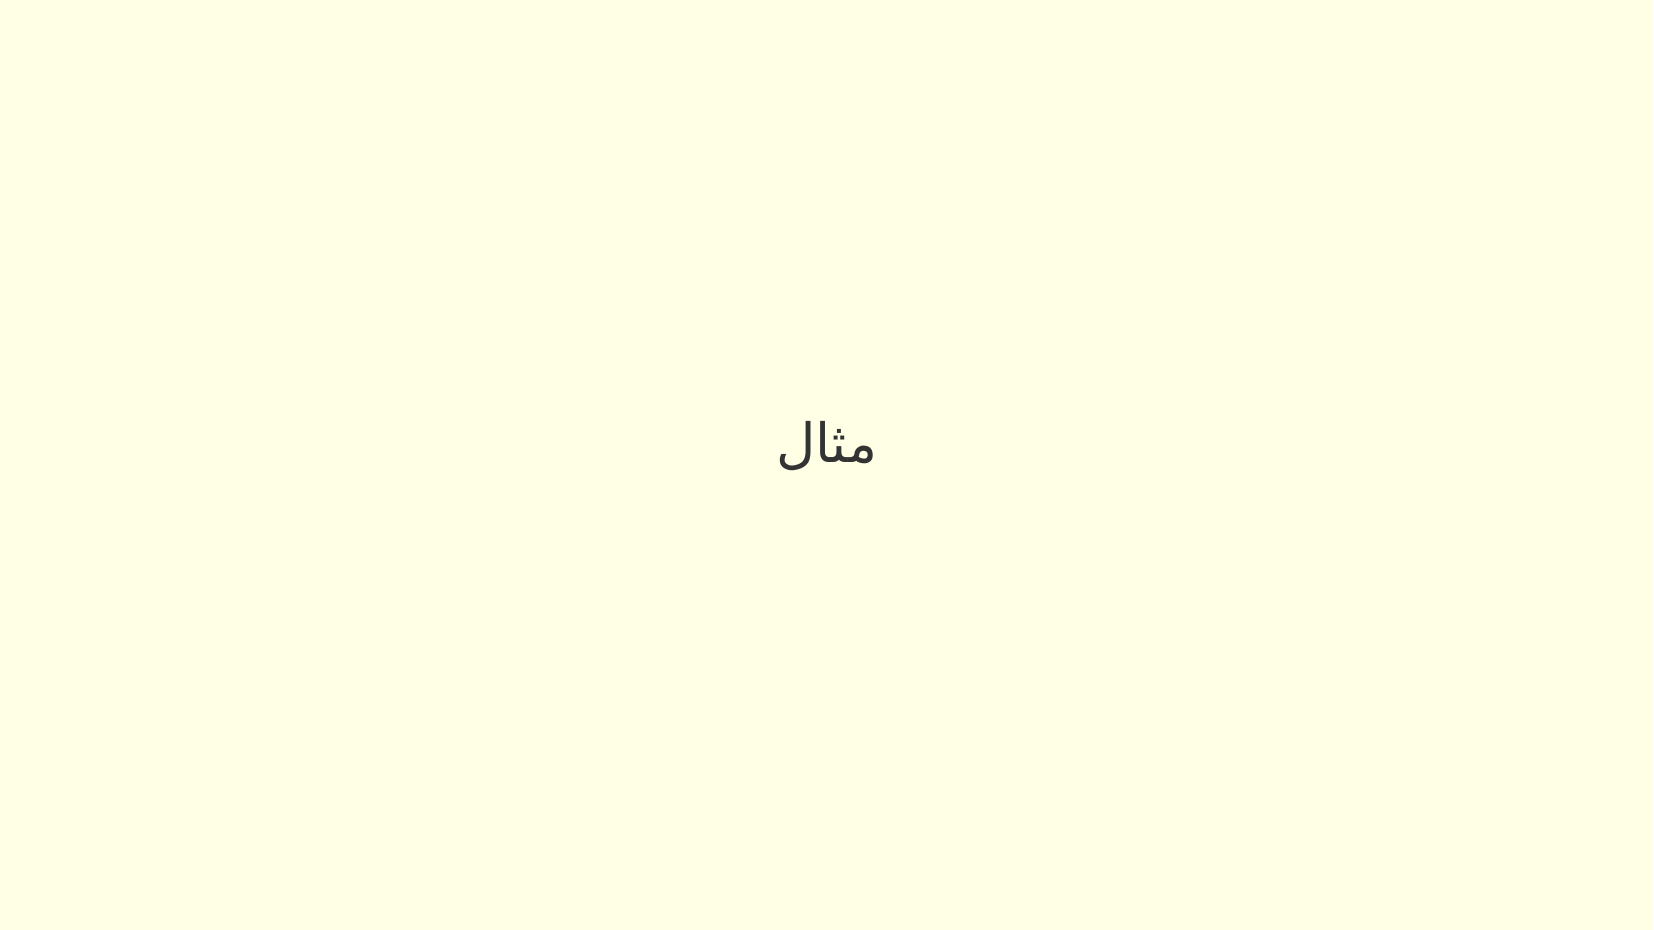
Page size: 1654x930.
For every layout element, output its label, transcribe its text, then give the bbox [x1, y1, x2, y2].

list مثال [82, 412, 1571, 757]
